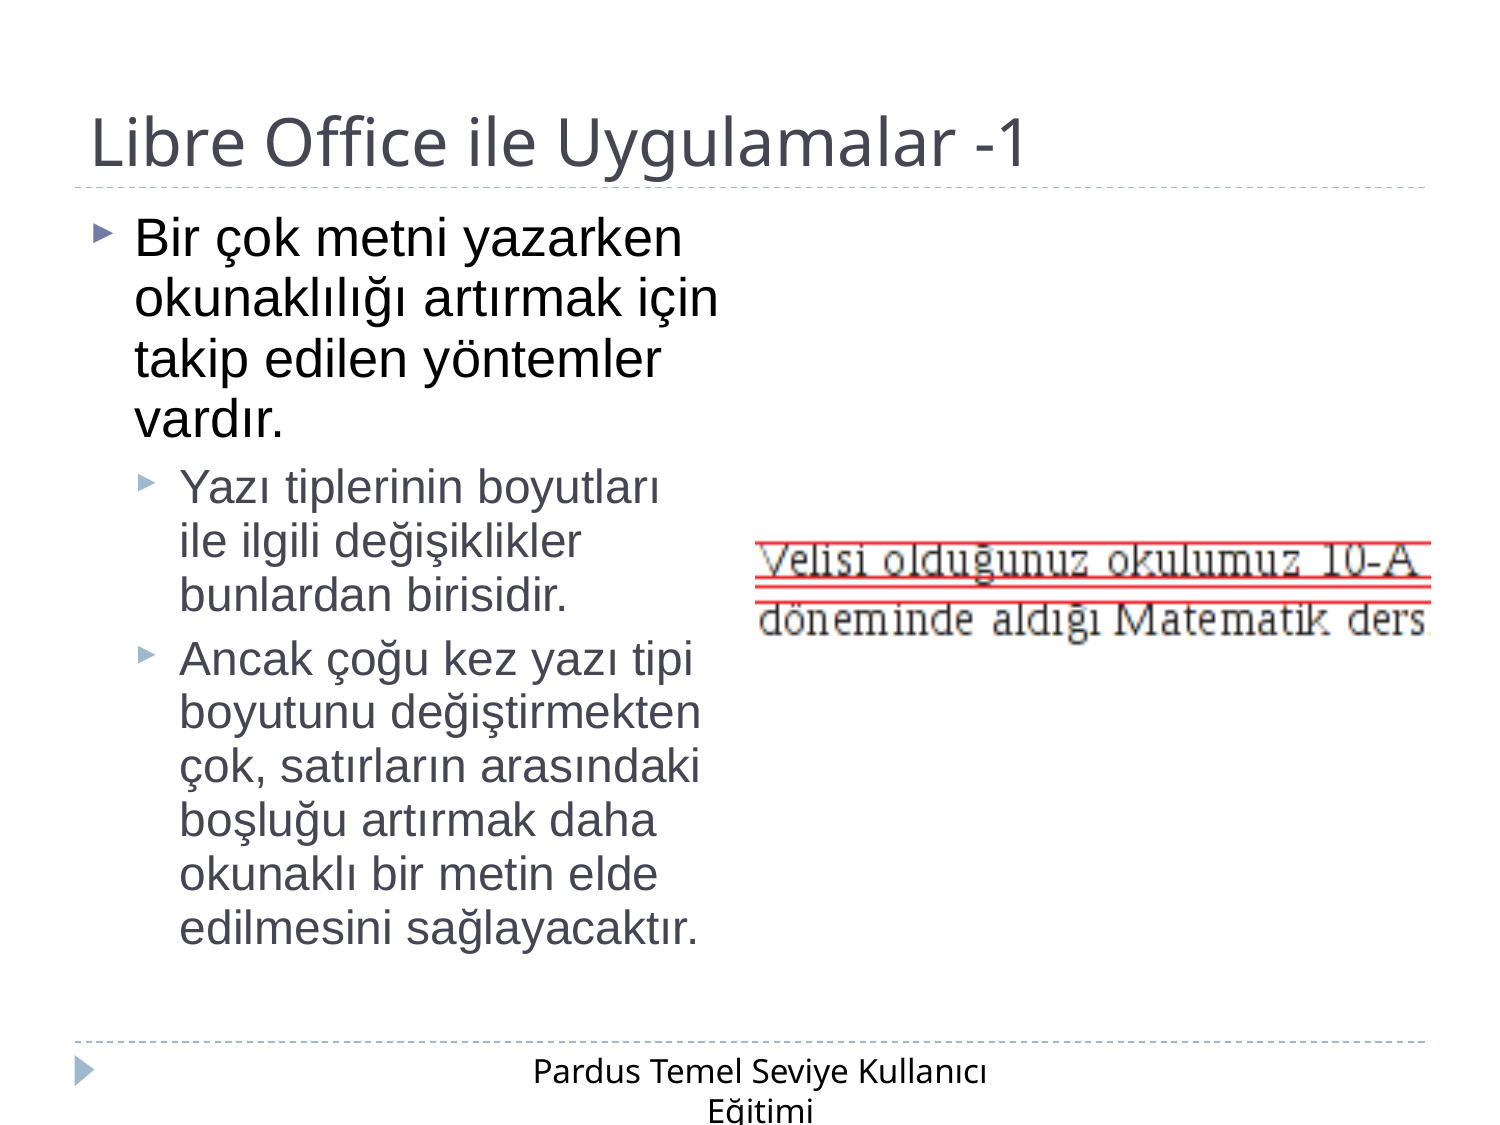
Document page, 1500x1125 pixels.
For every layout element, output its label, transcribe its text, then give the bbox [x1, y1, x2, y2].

list Bir çok metni yazarken okunaklılığı artırmak için takip edilen yöntemler vardır. Yazı tiplerinin boyutları ile ilgili değişiklikler bunlardan birisidir. Ancak çoğu kez yazı tipi boyutunu değiştirmekten çok, satırların arasındaki boşluğu artırmak daha okunaklı bir metin elde edilmesini sağlayacaktır. [75, 200, 738, 1010]
title Libre Office ile Uygulamalar -1 [75, 37, 1425, 188]
picture [755, 527, 1431, 683]
